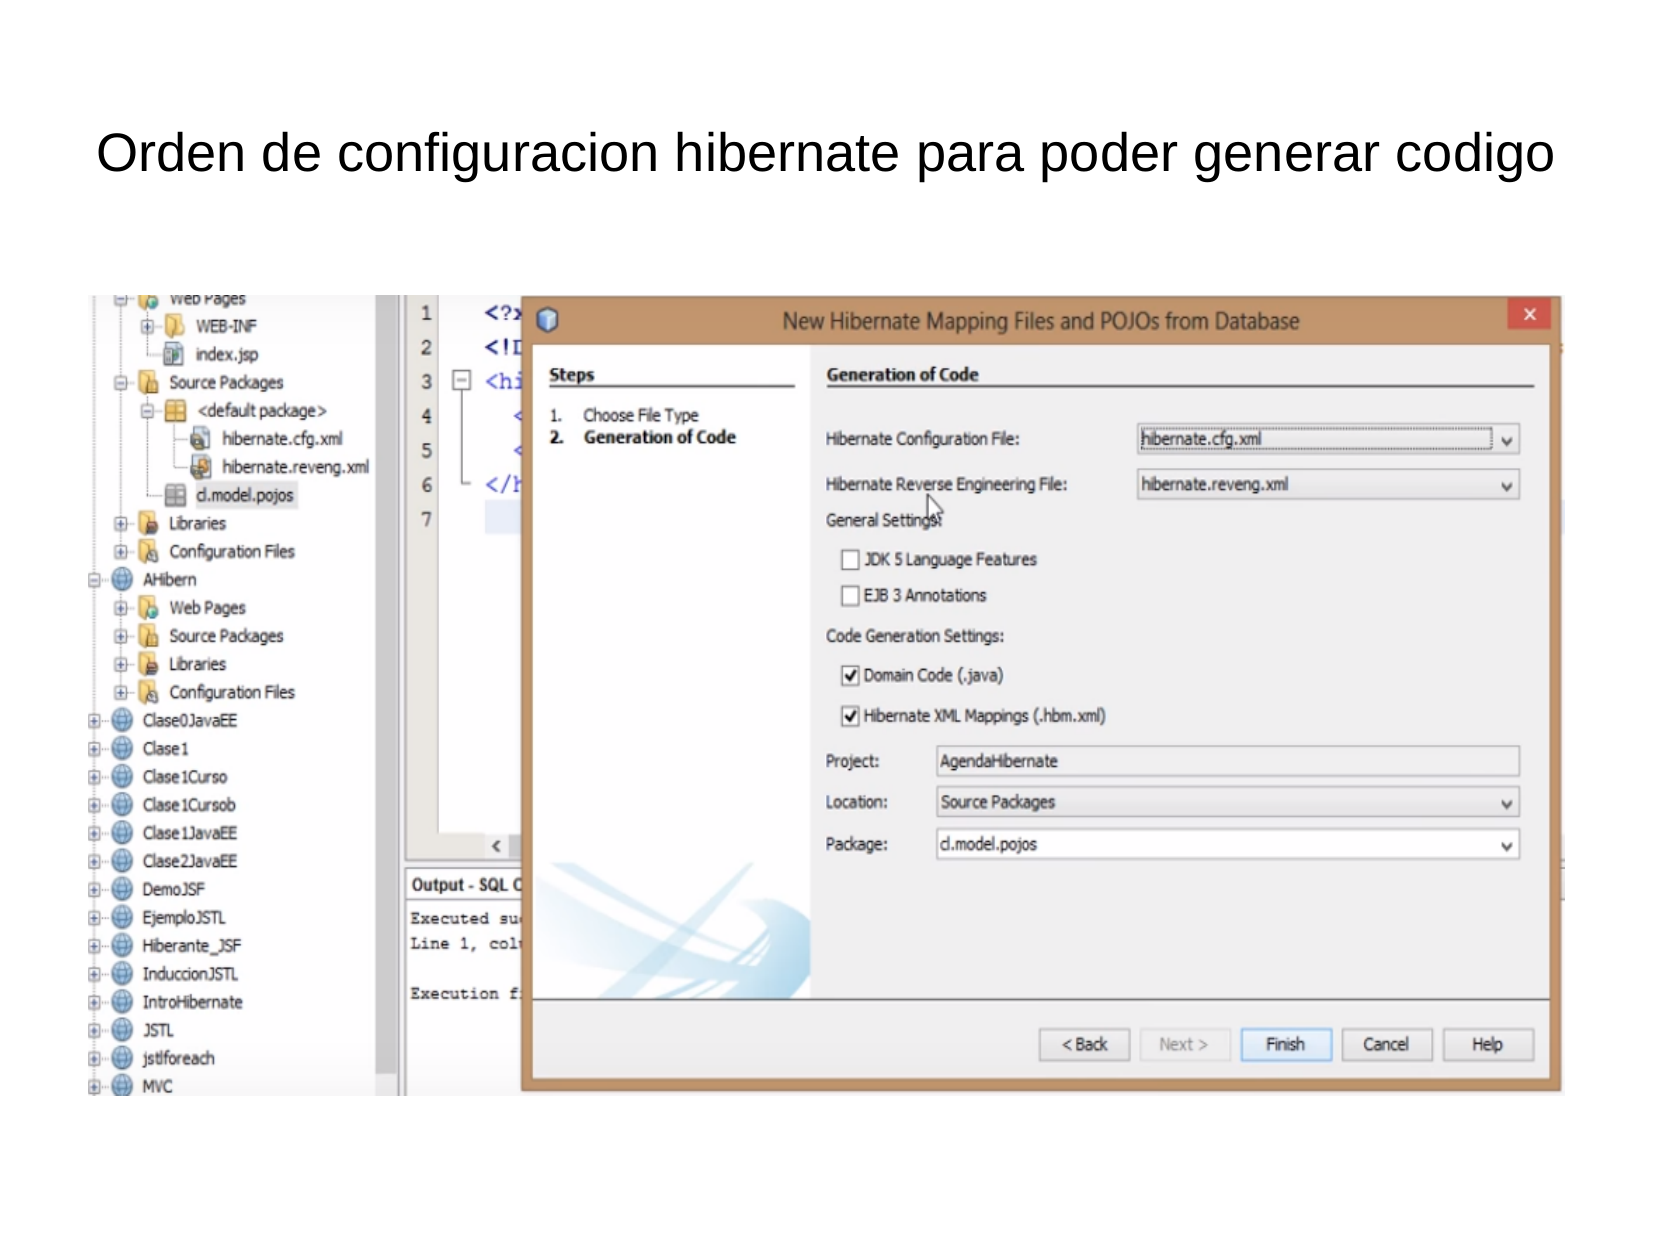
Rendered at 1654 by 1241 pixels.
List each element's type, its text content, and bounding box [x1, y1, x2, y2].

picture [88, 295, 1565, 1096]
title Orden de configuracion hibernate para poder generar codigo [82, 49, 1571, 257]
